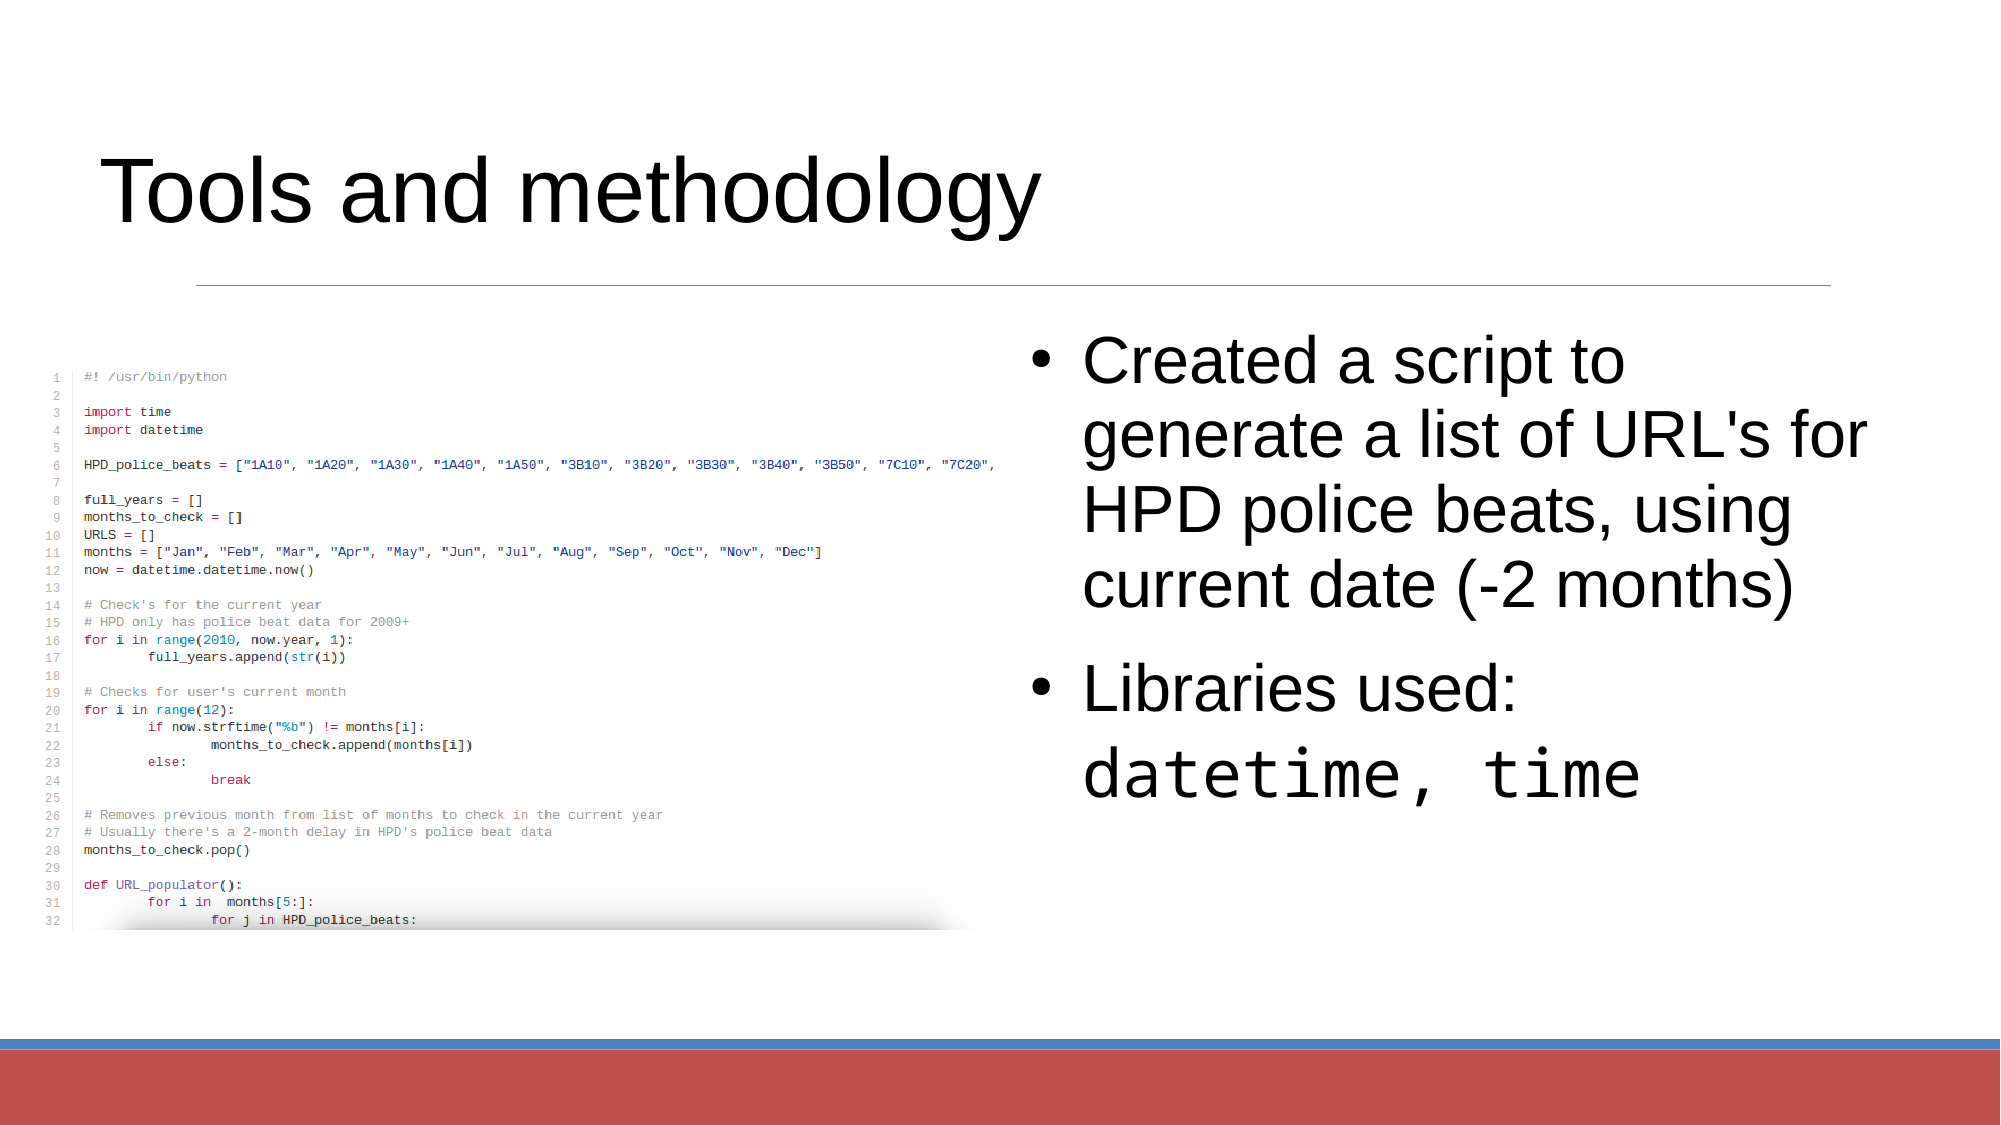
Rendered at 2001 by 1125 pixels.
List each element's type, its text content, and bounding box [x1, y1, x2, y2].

title Tools and methodology [99, 97, 1900, 286]
list Created a script to generate a list of URL's for HPD police beats, using current date (-2 months) Libraries used: datetime, time [1011, 322, 1891, 976]
picture [45, 370, 1006, 931]
